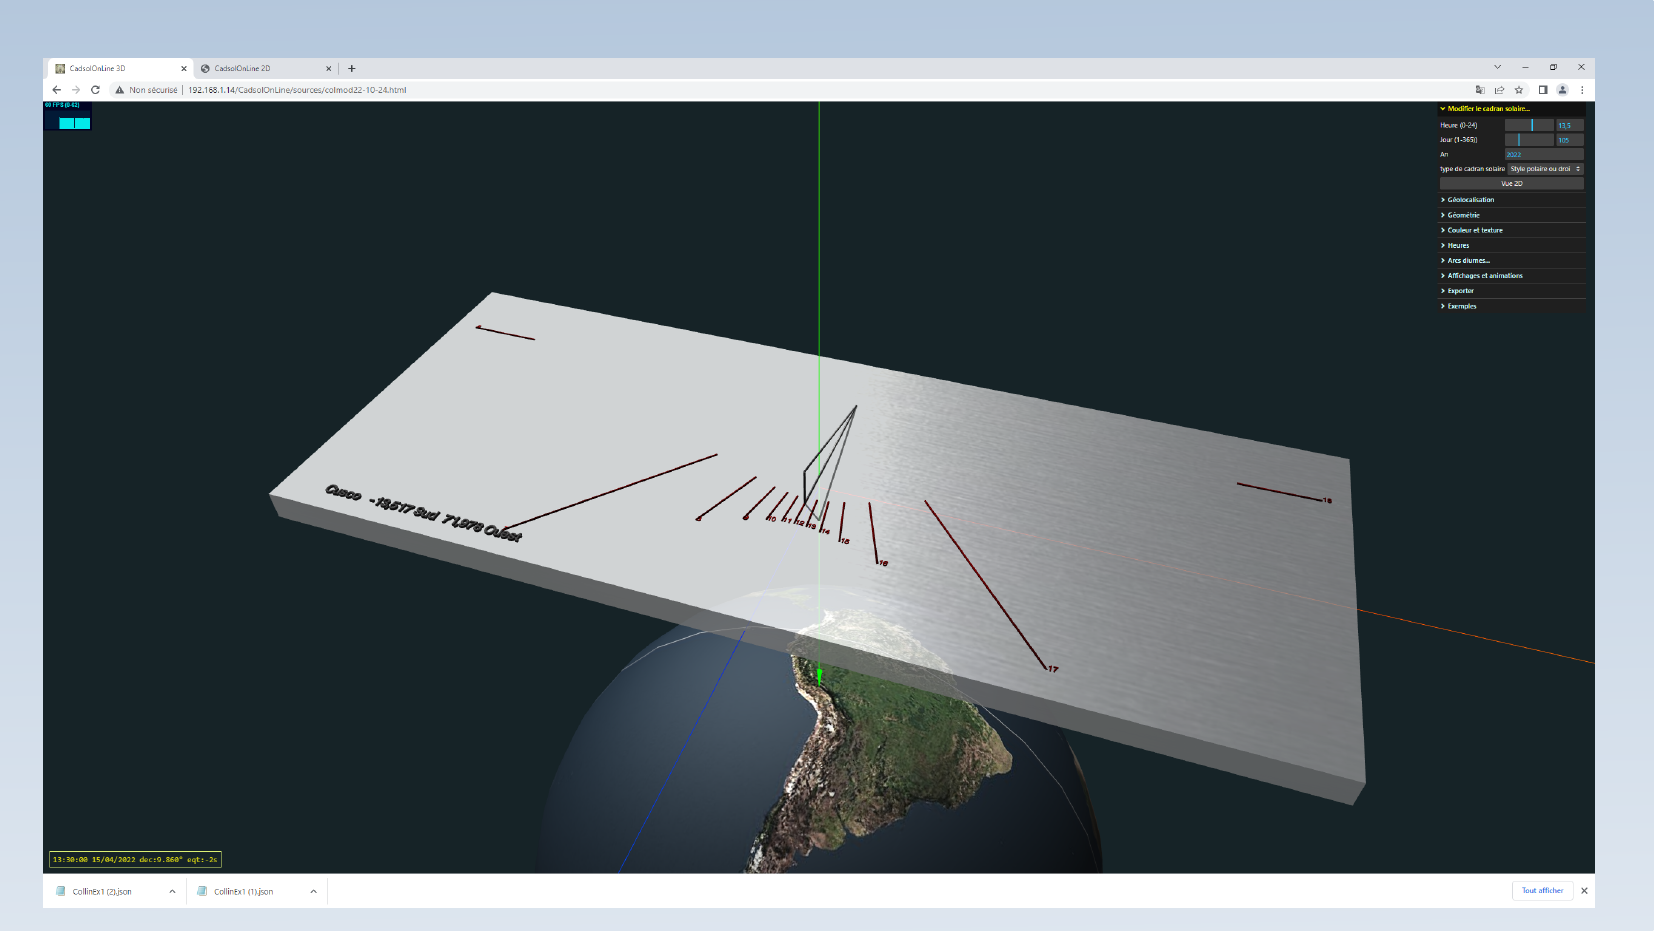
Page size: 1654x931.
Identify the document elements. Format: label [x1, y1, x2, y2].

picture [43, 58, 1595, 908]
